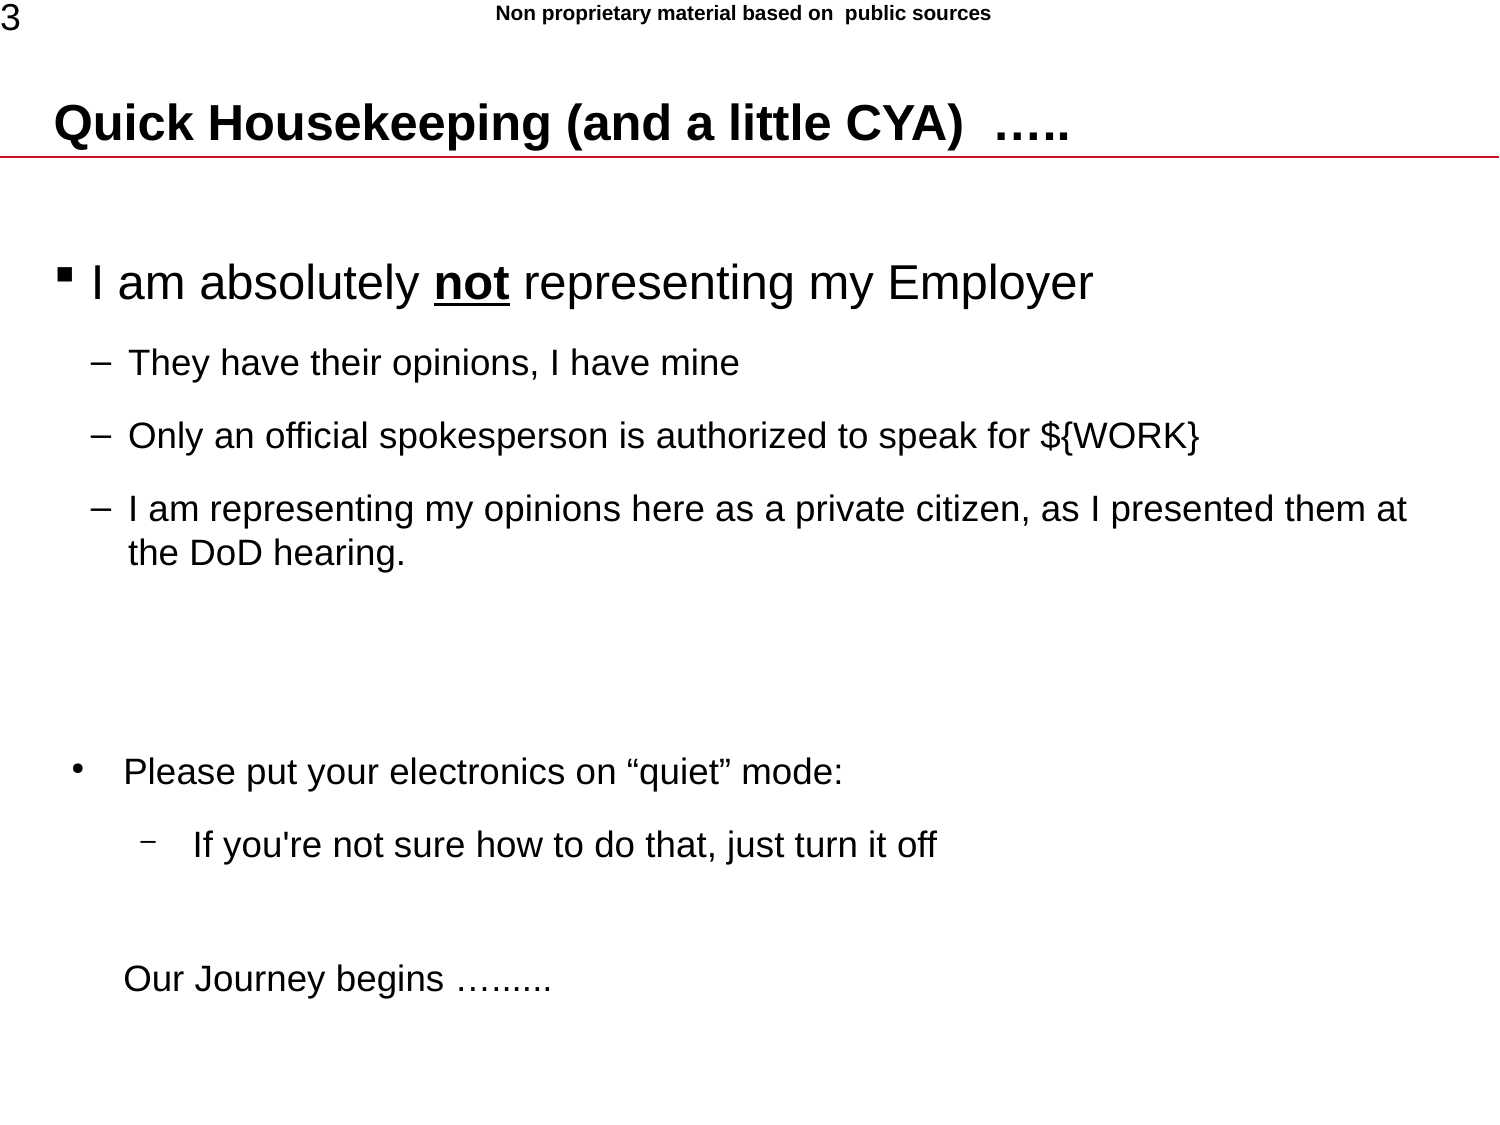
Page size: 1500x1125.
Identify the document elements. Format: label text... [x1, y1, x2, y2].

title Quick Housekeeping (and a little CYA) ….. [38, 35, 1225, 158]
list I am absolutely not representing my Employer They have their opinions, I have mine Only an official spokesperson is authorized to speak for ${WORK} I am representing my opinions here as a private citizen, as I presented them at the DoD hearing. Please put your electronics on “quiet” mode: If you're not sure how to do that, just turn it off Our Journey begins …...... [38, 170, 1461, 1011]
